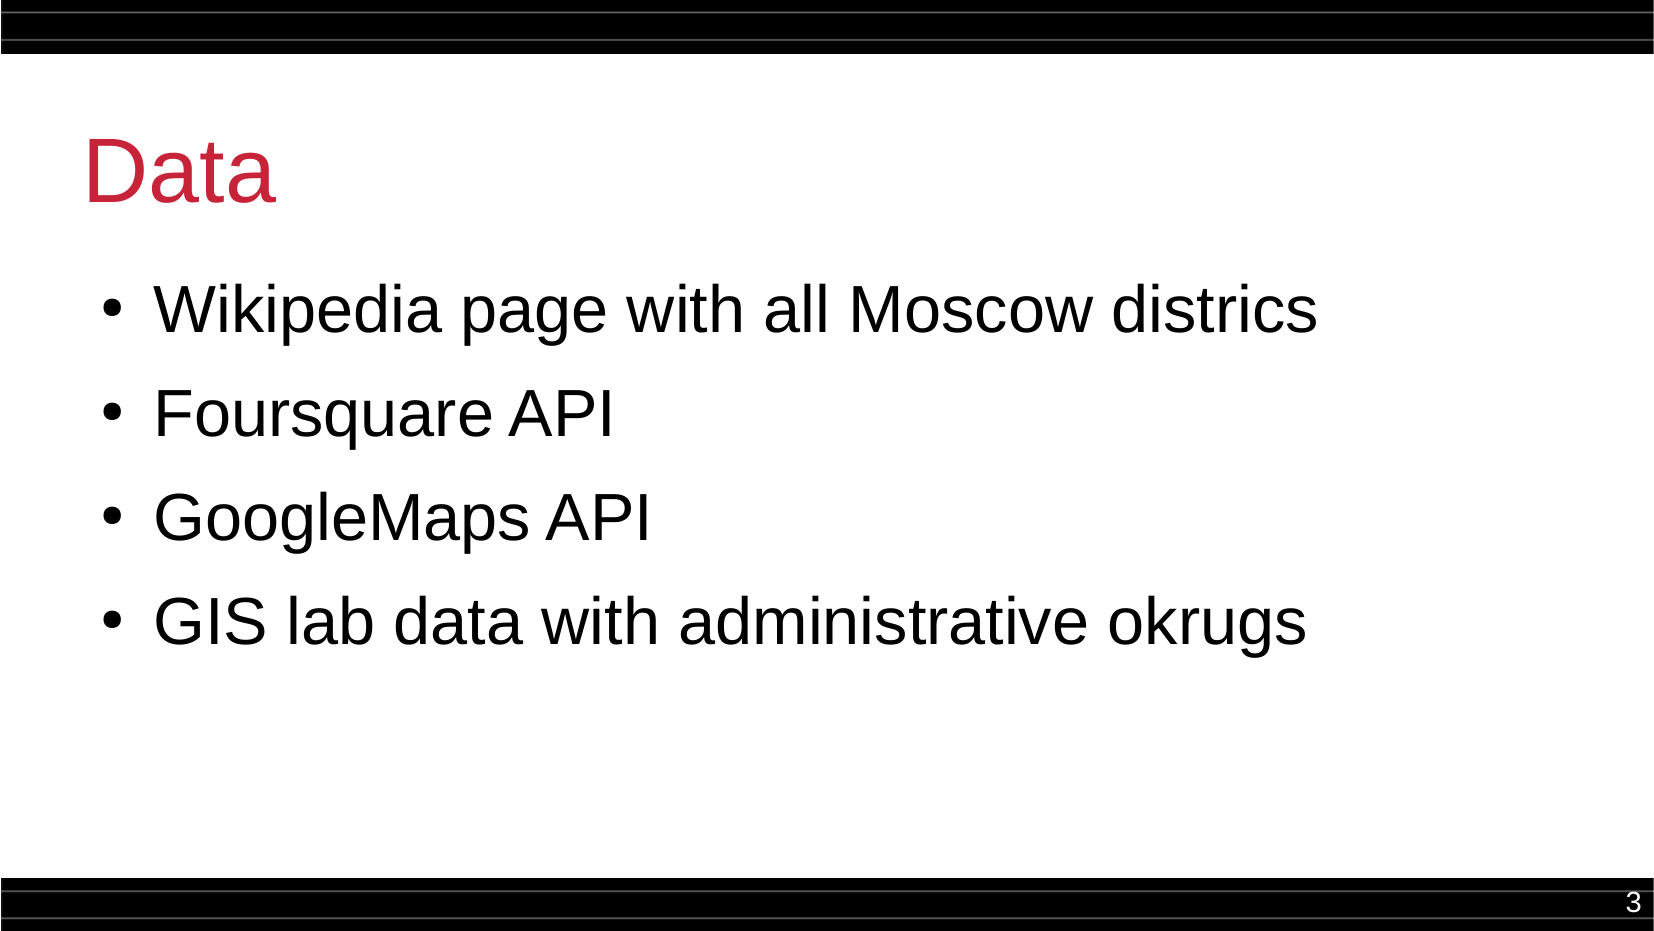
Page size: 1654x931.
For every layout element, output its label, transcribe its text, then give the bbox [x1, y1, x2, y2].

list Wikipedia page with all Moscow districs Foursquare API GoogleMaps API GIS lab data with administrative okrugs [82, 271, 1571, 851]
title Data [82, 92, 1571, 249]
picture [1, 0, 1654, 54]
picture [1, 878, 1654, 931]
